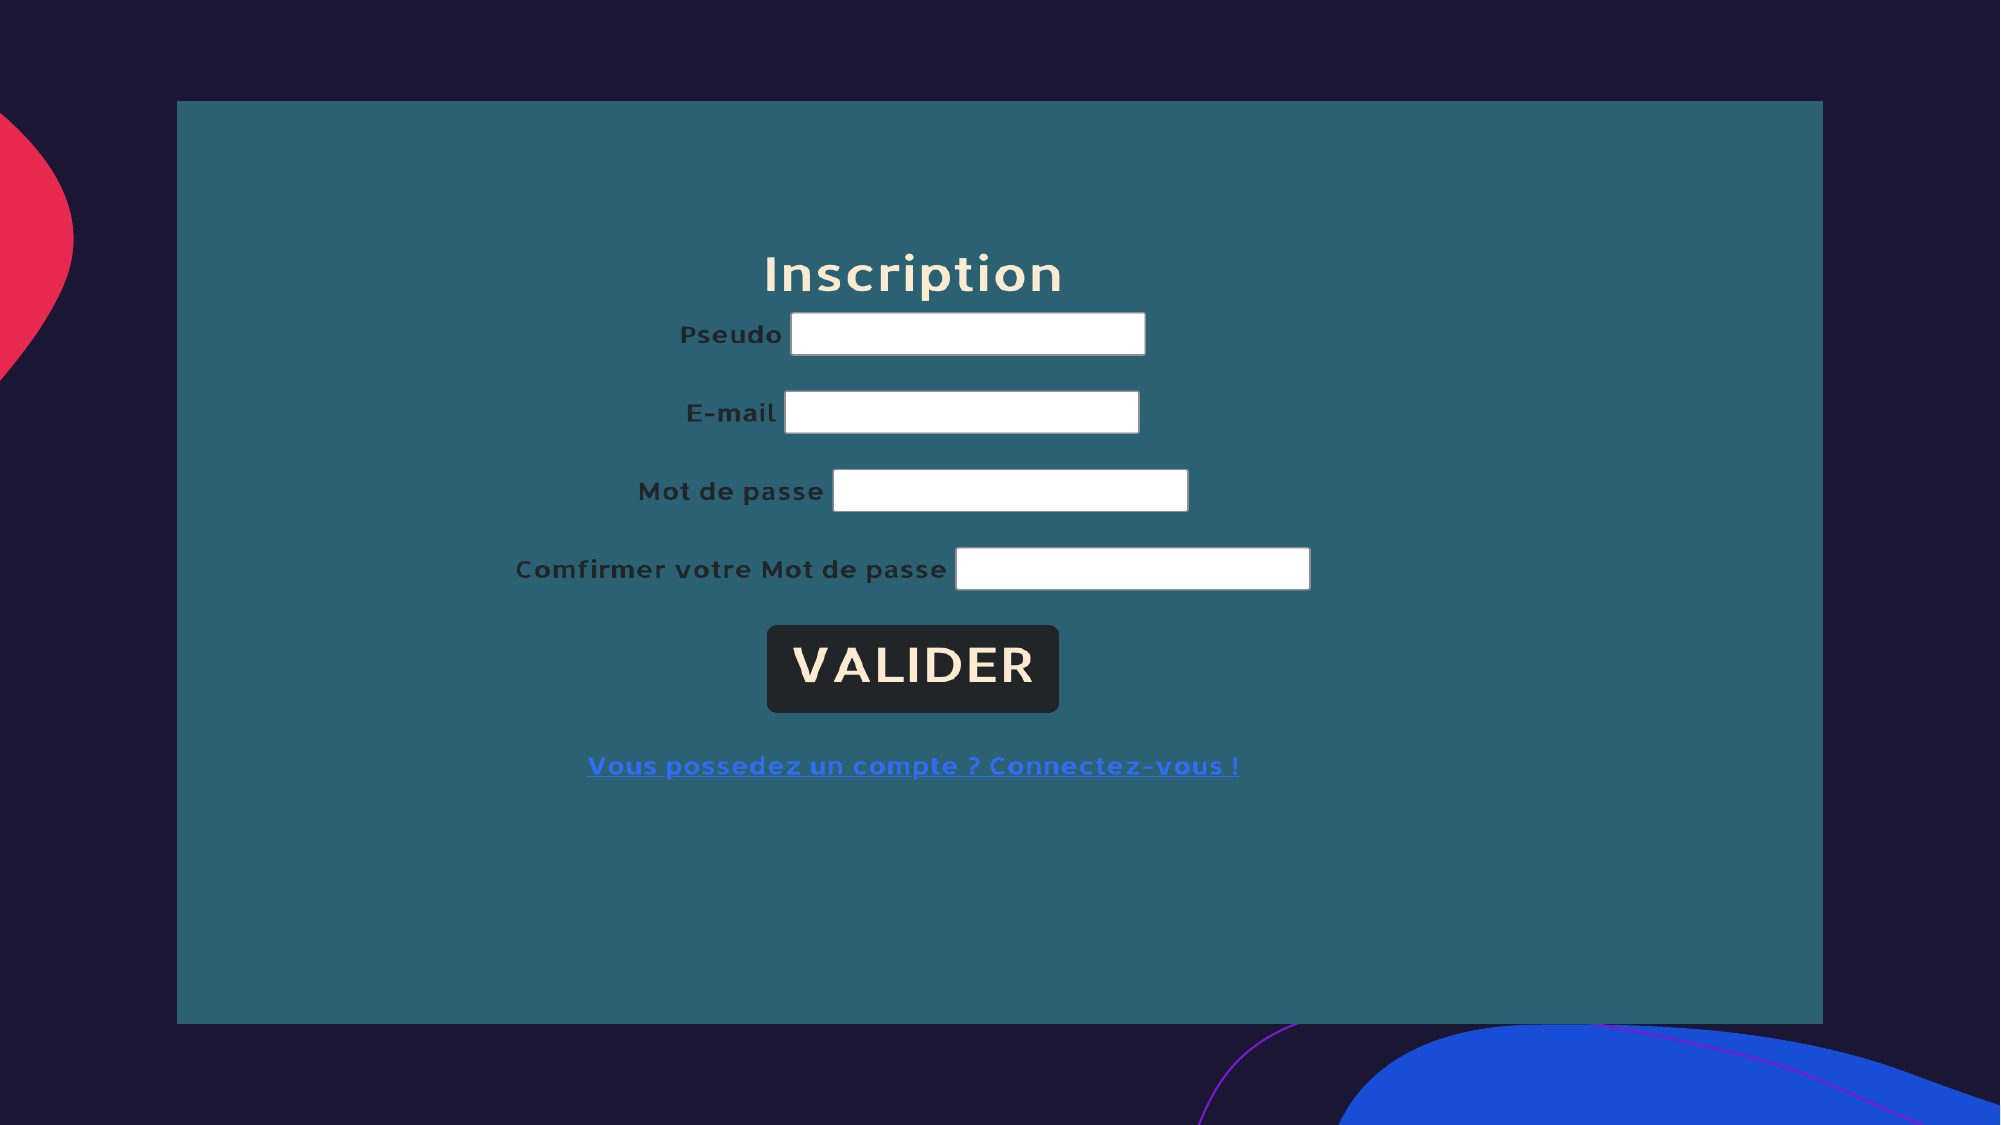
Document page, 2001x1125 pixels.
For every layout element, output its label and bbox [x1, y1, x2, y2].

picture [177, 101, 1823, 1024]
